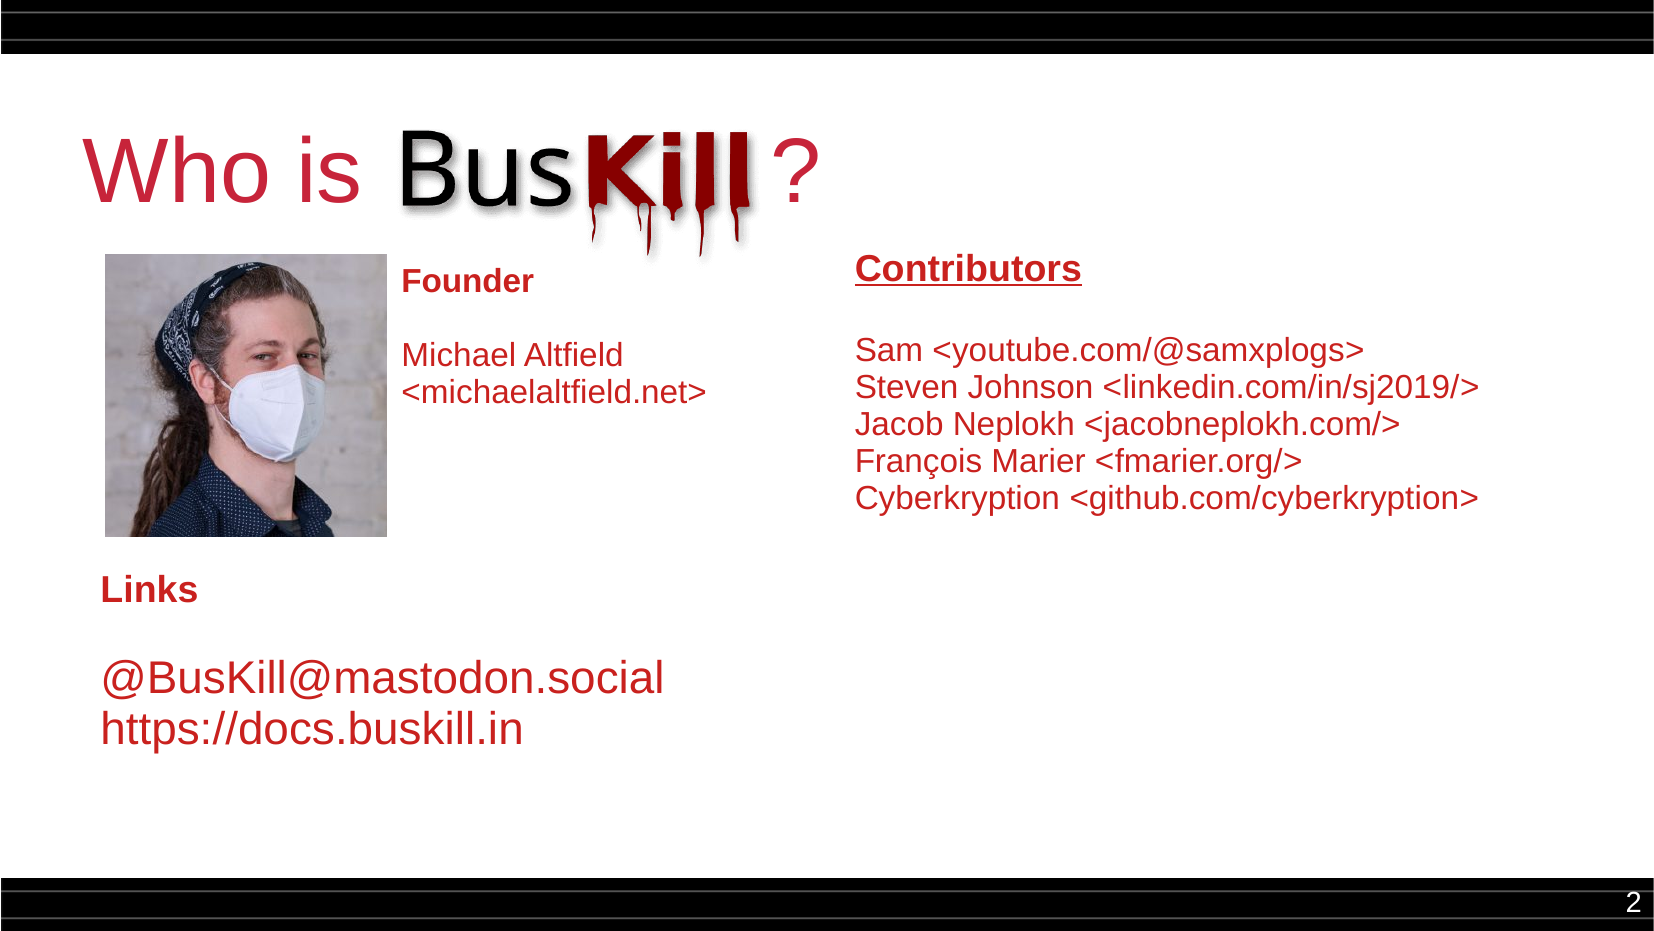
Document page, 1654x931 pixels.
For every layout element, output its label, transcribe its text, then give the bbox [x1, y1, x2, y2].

text_box Contributors Sam <youtube.com/@samxplogs> Steven Johnson <linkedin.com/in/sj2019/> Jacob Neplokh <jacobneplokh.com/> François Marier <fmarier.org/> Cyberkryption <github.com/cyberkryption> [840, 240, 1516, 561]
text_box Links @BusKill@mastodon.social https://docs.buskill.in [48, 560, 841, 861]
picture [1, 878, 1654, 931]
picture [1, 0, 1654, 54]
title Who is ? [82, 92, 1571, 249]
picture [105, 119, 765, 537]
text_box Founder Michael Altfield <michaelaltfield.net> [386, 255, 840, 541]
